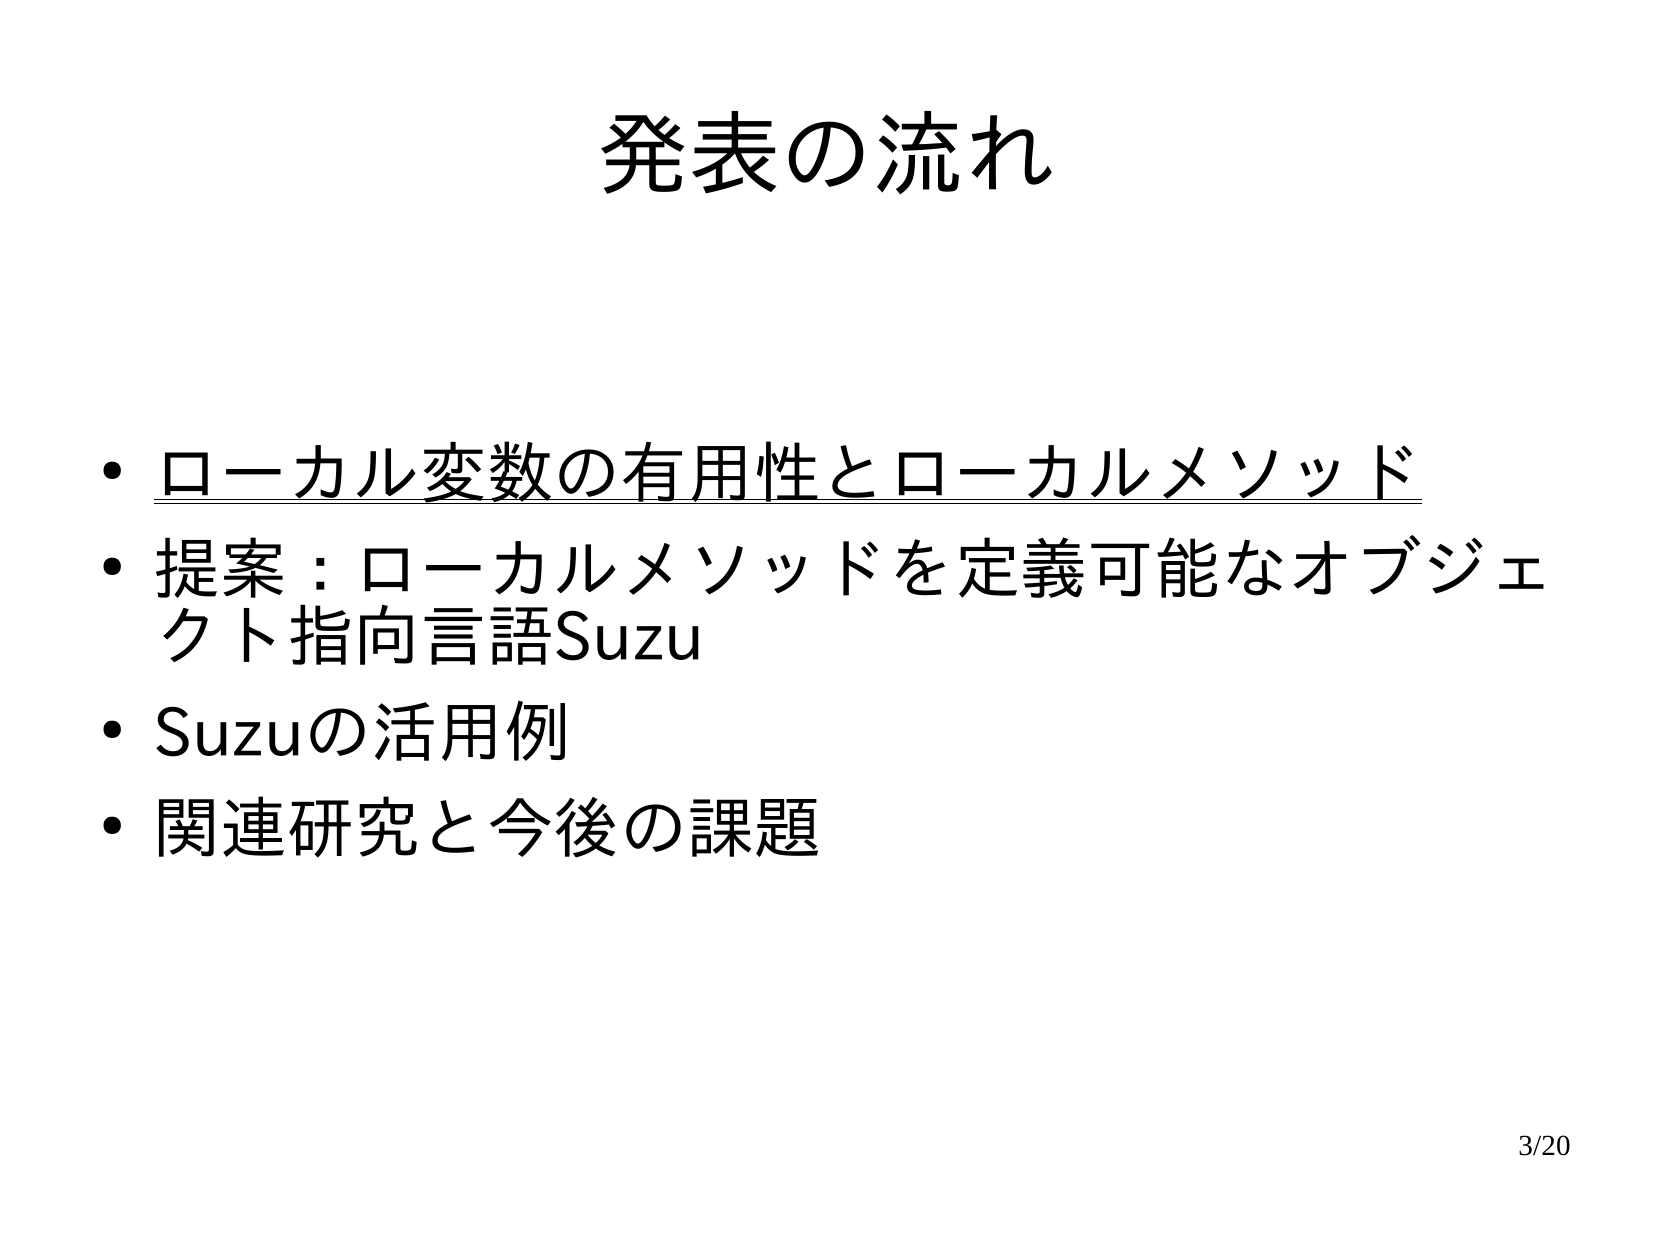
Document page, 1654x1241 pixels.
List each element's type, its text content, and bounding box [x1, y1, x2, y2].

list ローカル変数の有用性とローカルメソッド 提案：ローカルメソッドを定義可能なオブジェクト指向言語Suzu Suzuの活用例 関連研究と今後の課題 [82, 290, 1571, 1010]
title 発表の流れ [82, 49, 1571, 257]
